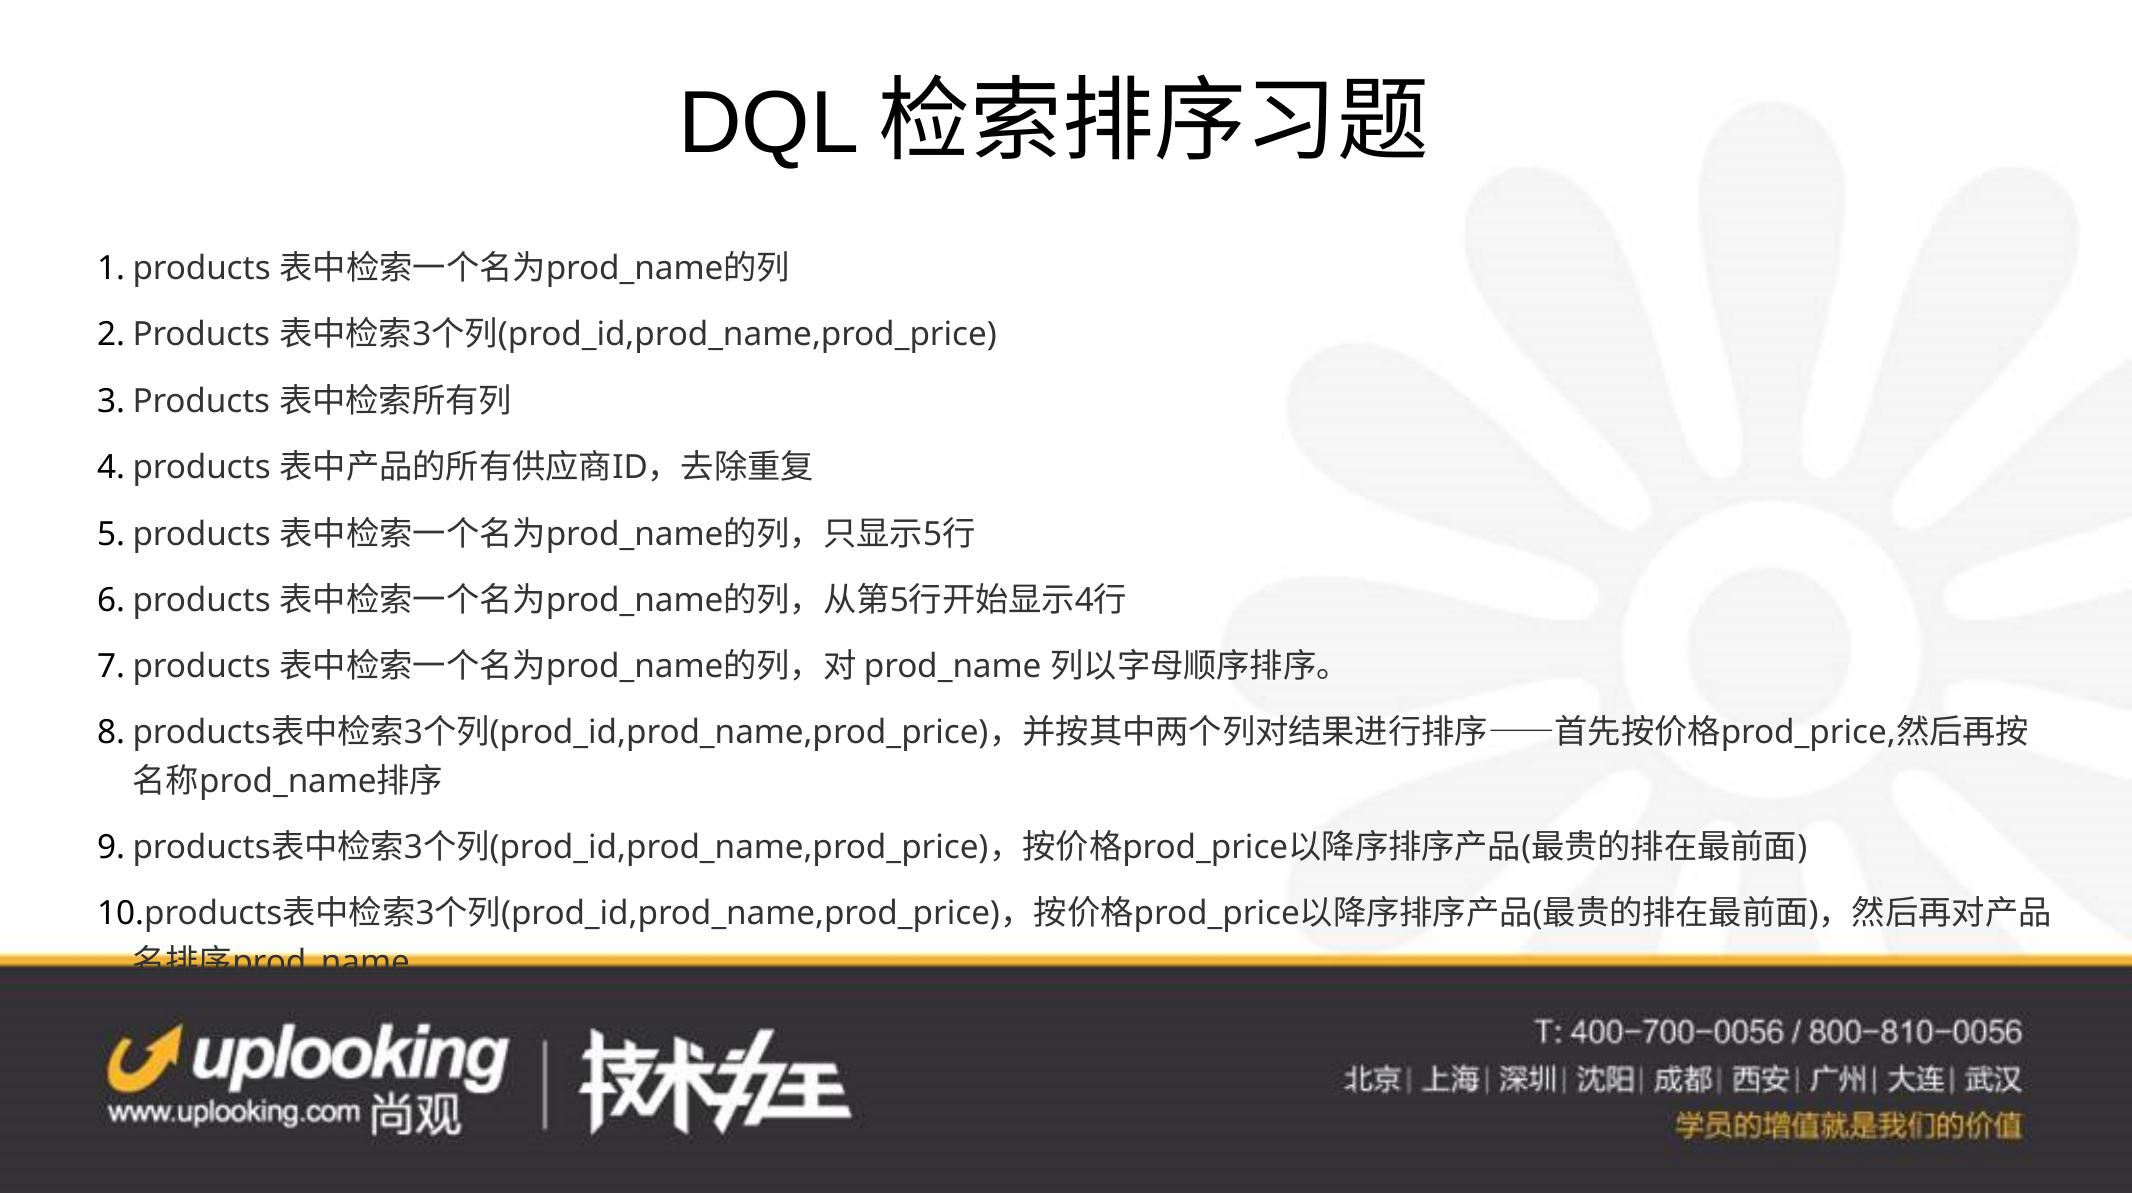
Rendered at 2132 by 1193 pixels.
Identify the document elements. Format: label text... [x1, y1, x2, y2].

picture [0, 0, 2132, 1193]
title DQL检索排序习题 [94, 13, 2014, 213]
text_box products 表中检索一个名为prod_name的列 Products 表中检索3个列(prod_id,prod_name,prod_price) Products 表中检索所有列 products 表中产品的所有供应商ID，去除重复 products 表中检索一个名为prod_name的列，只显示5行 products 表中检索一个名为prod_name的列，从第5行开始显示4行 products 表中检索一个名为prod_name的列，对 prod_name 列以字母顺序排序。 products表中检索3个列(prod_id,prod_name,prod_price)，并按其中两个列对结果进行排序——首先按价格prod_price,然后再按名称prod_name排序 products表中检索3个列(prod_id,prod_name,prod_price)，按价格prod_price以降序排序产品(最贵的排在最前面) products表中检索3个列(prod_id,prod_name,prod_price)，按价格prod_price以降序排序产品(最贵的排在最前面)，然后再对产品名排序prod_name [82, 233, 2072, 993]
